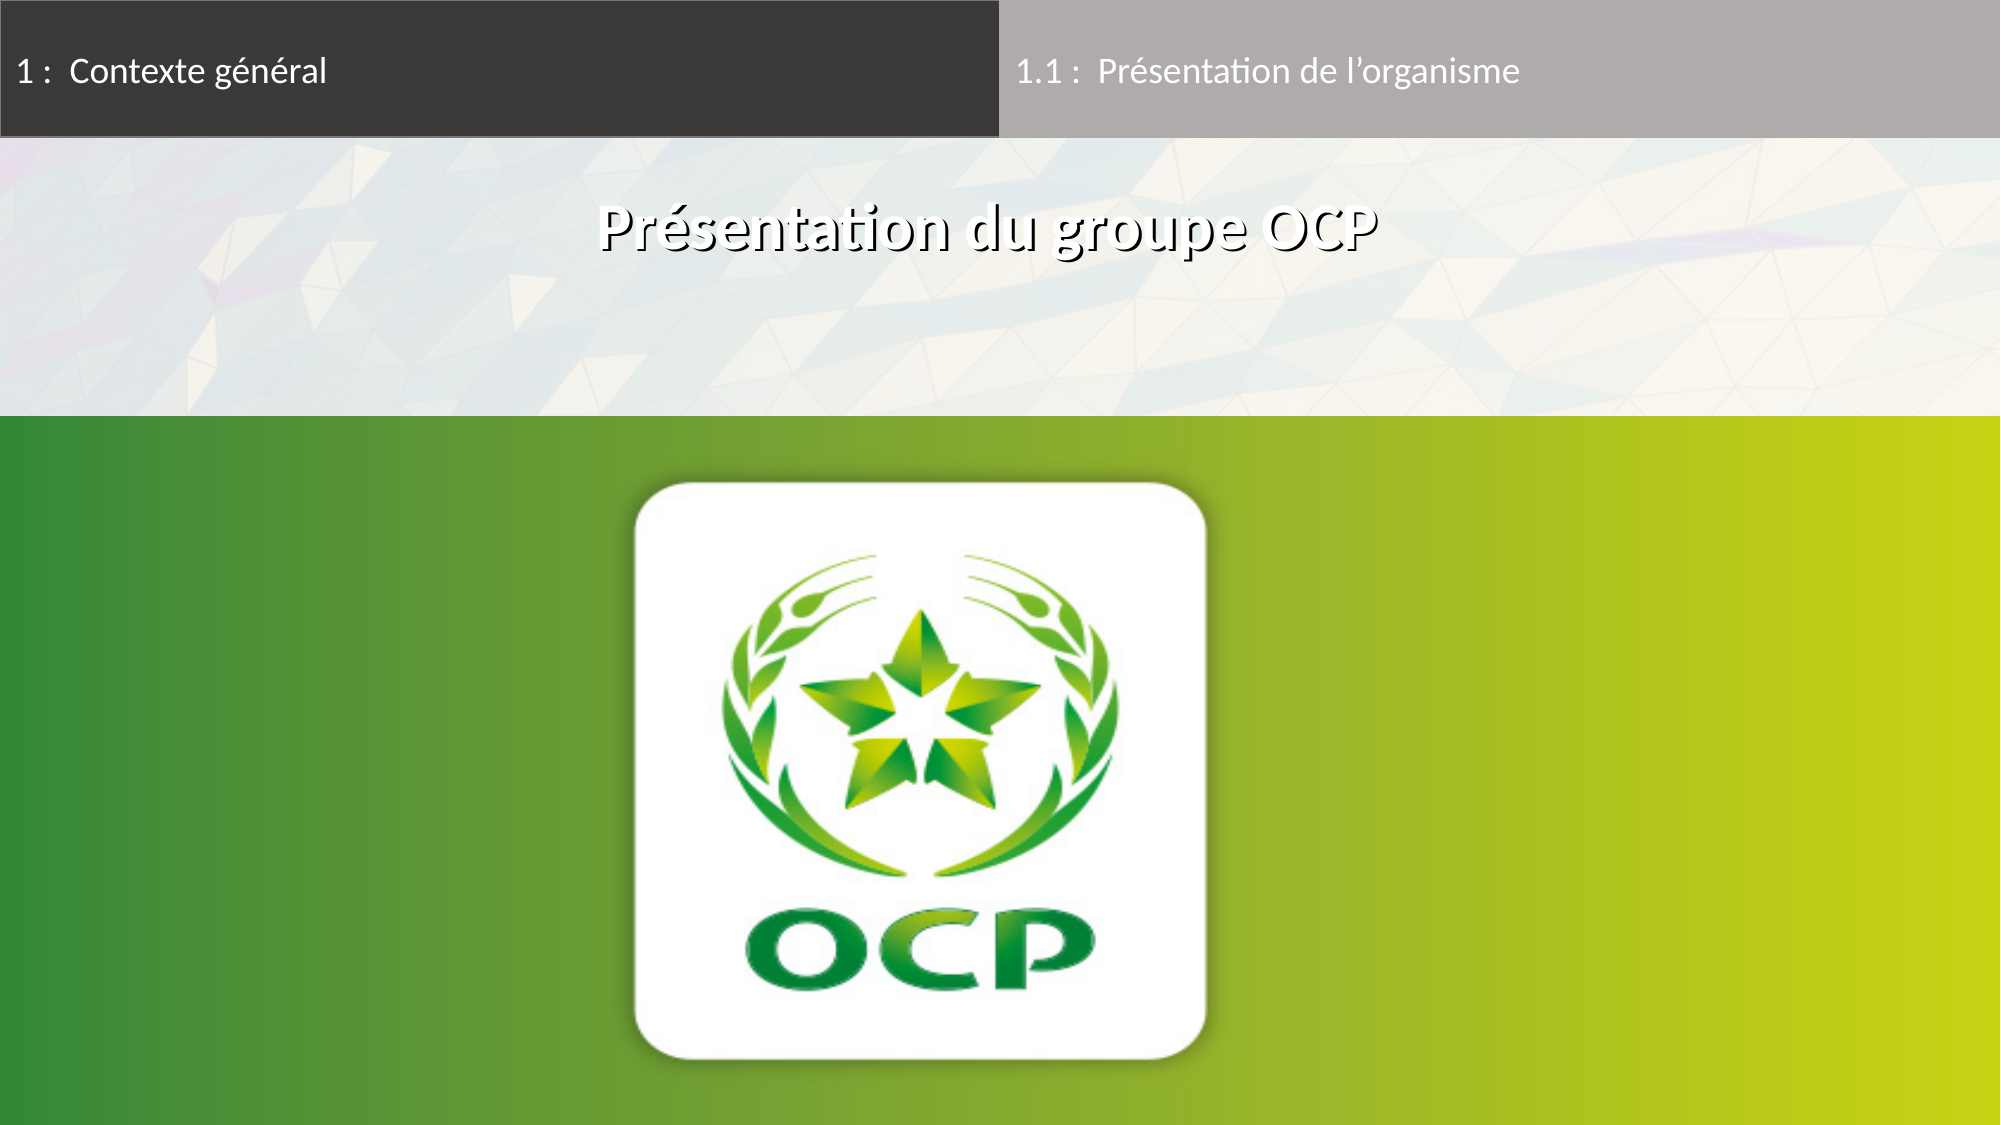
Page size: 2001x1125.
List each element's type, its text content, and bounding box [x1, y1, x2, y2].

picture [0, 416, 2000, 1125]
text_box Présentation du groupe OCP [173, 174, 1802, 271]
text_box 1 : Contexte général [0, 0, 1000, 137]
text_box 1.1 : Présentation de l’organisme [1000, 0, 2000, 137]
text_box [0, 137, 2000, 416]
